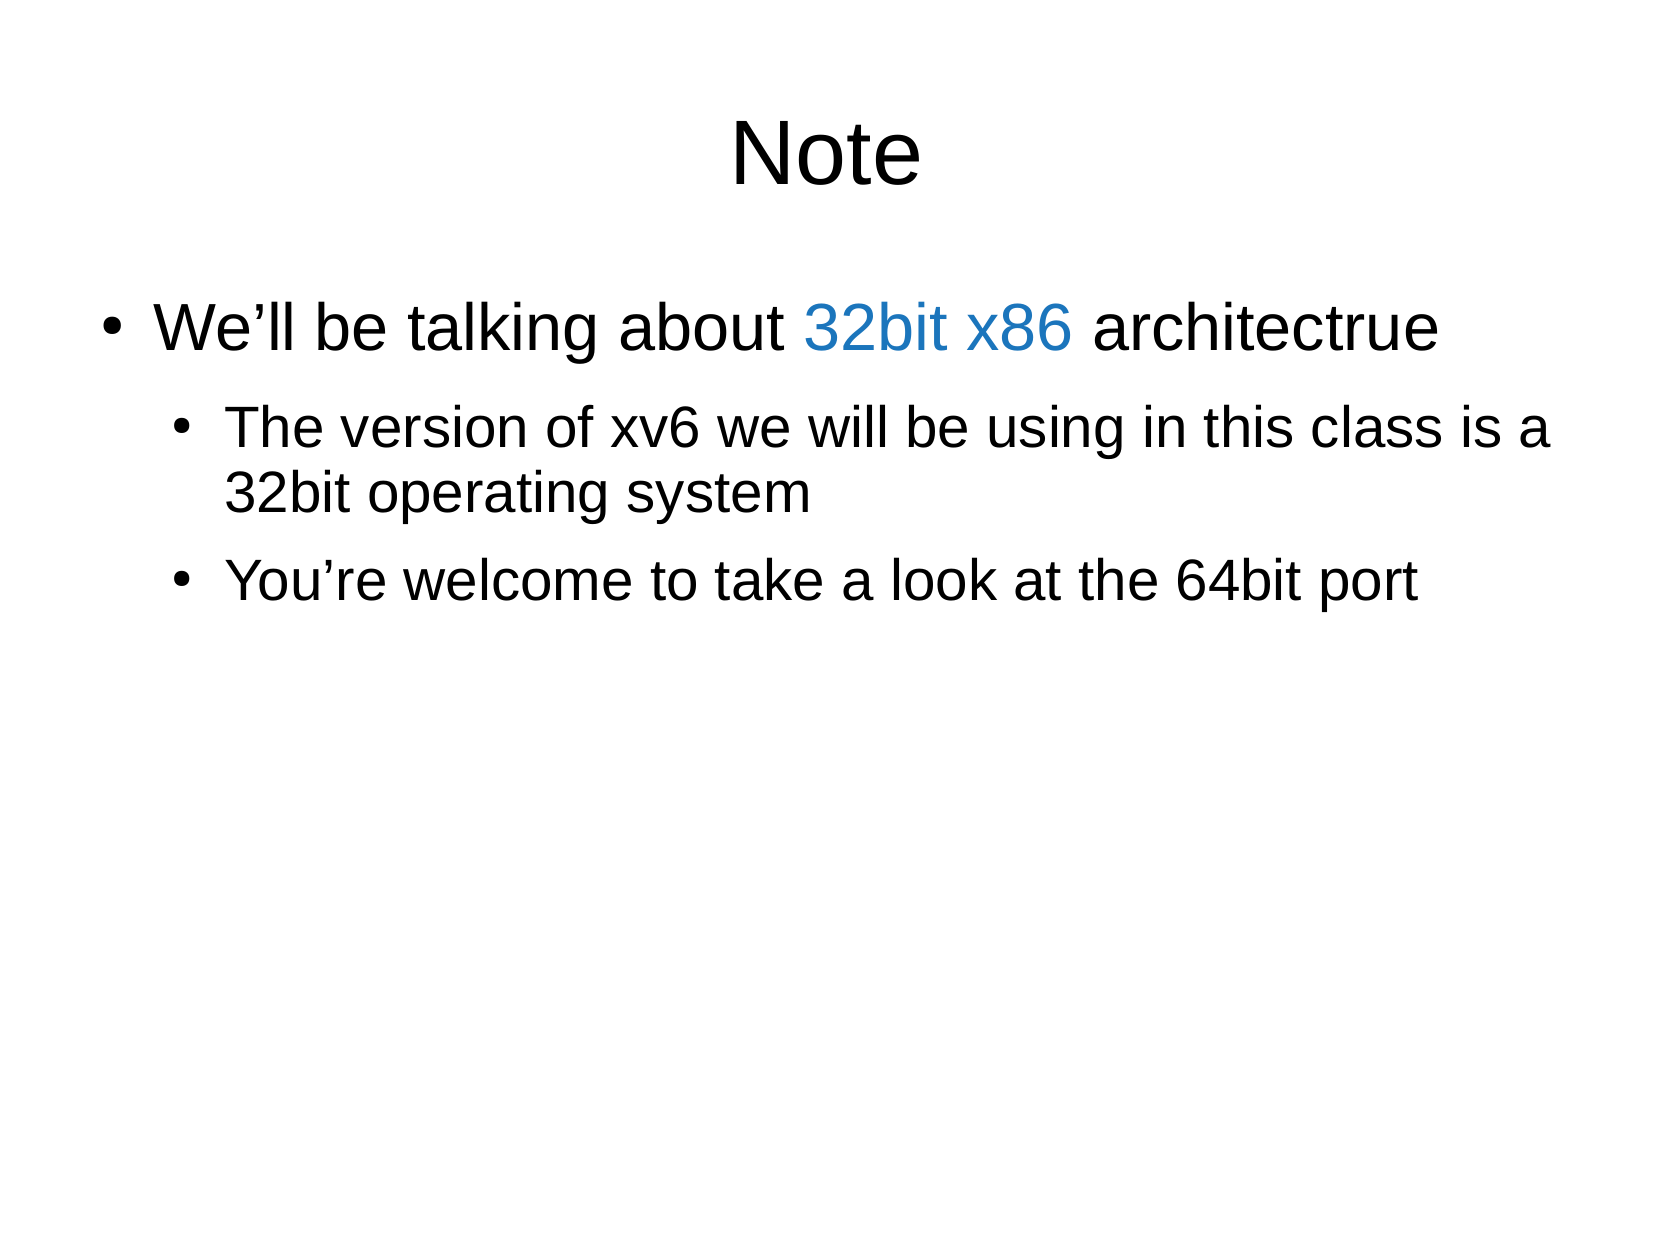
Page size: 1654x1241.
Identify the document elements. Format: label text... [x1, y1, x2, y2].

title Note [82, 49, 1571, 257]
list We’ll be talking about 32bit x86 architectrue The version of xv6 we will be using in this class is a 32bit operating system You’re welcome to take a look at the 64bit port [82, 290, 1571, 1010]
